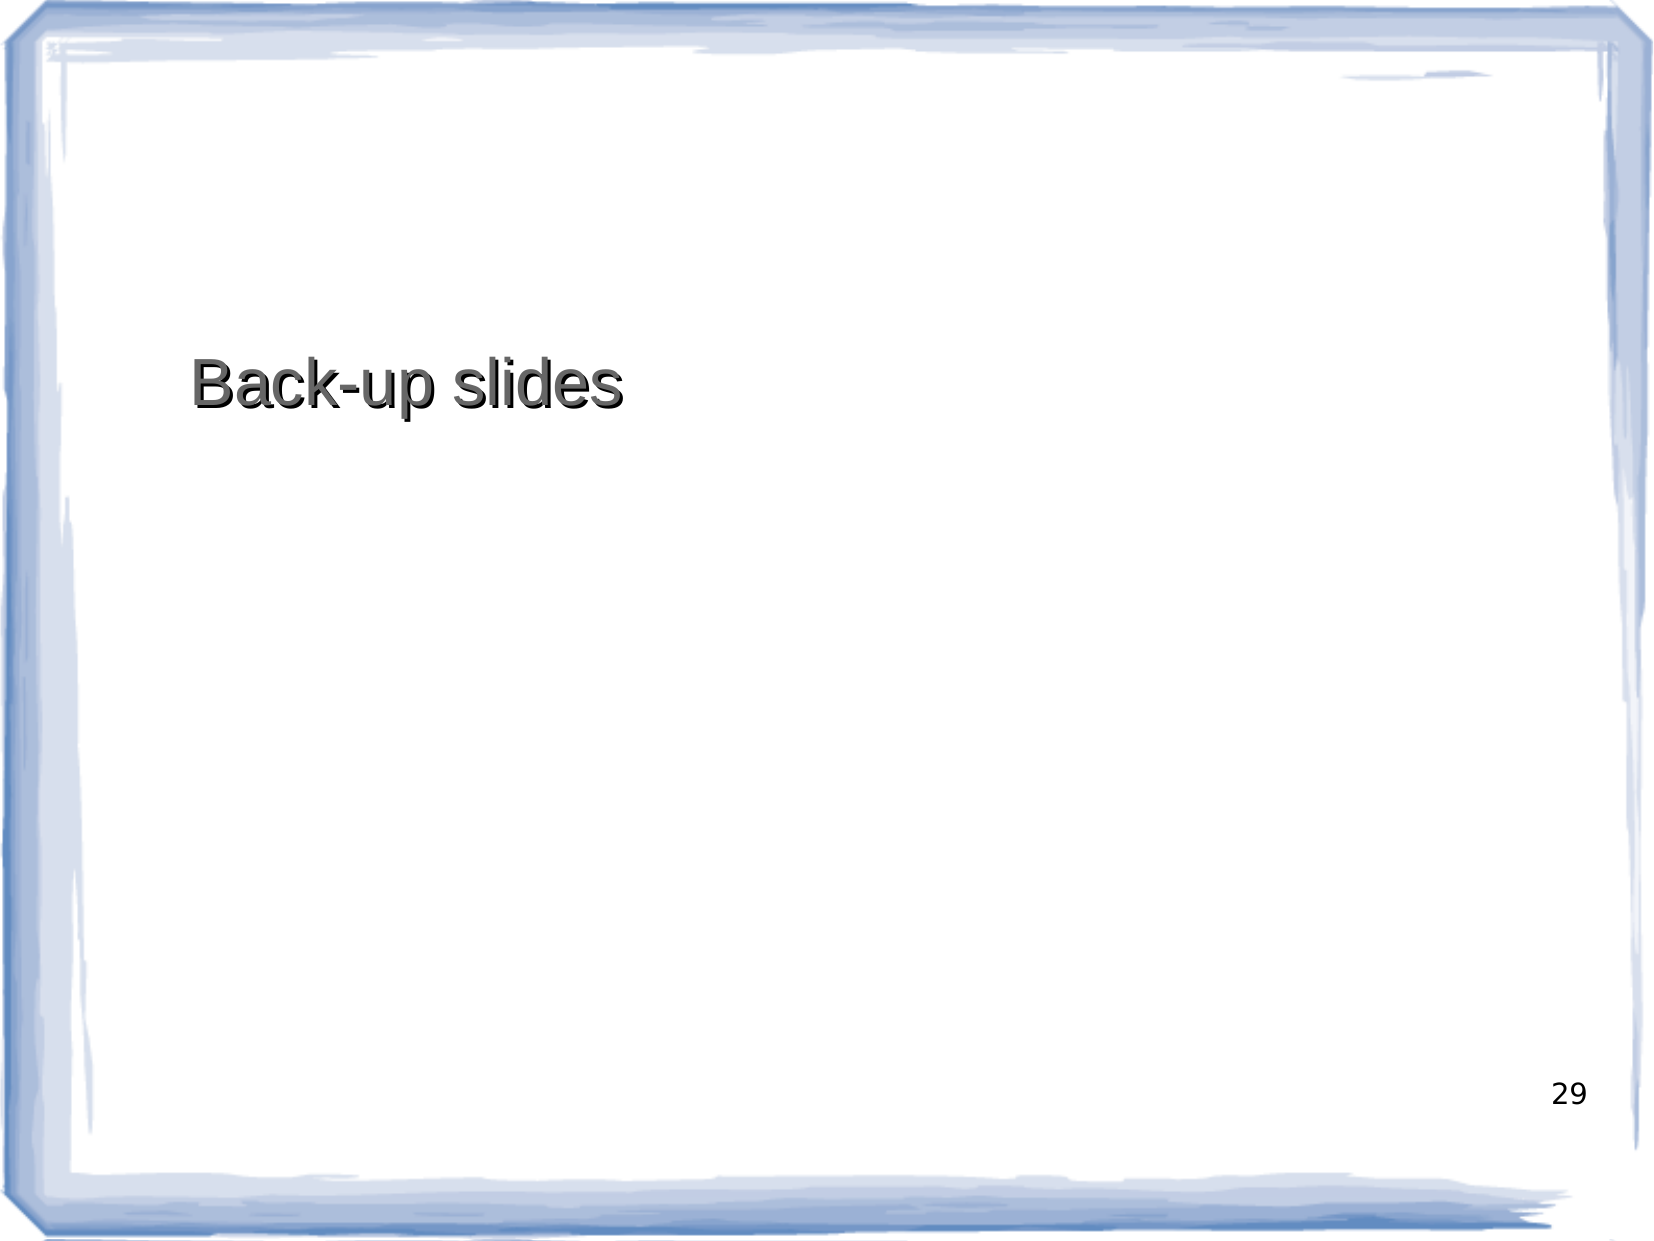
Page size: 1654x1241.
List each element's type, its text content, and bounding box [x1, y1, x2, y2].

title Back-up slides [189, 277, 1538, 488]
picture [0, 0, 1654, 1241]
